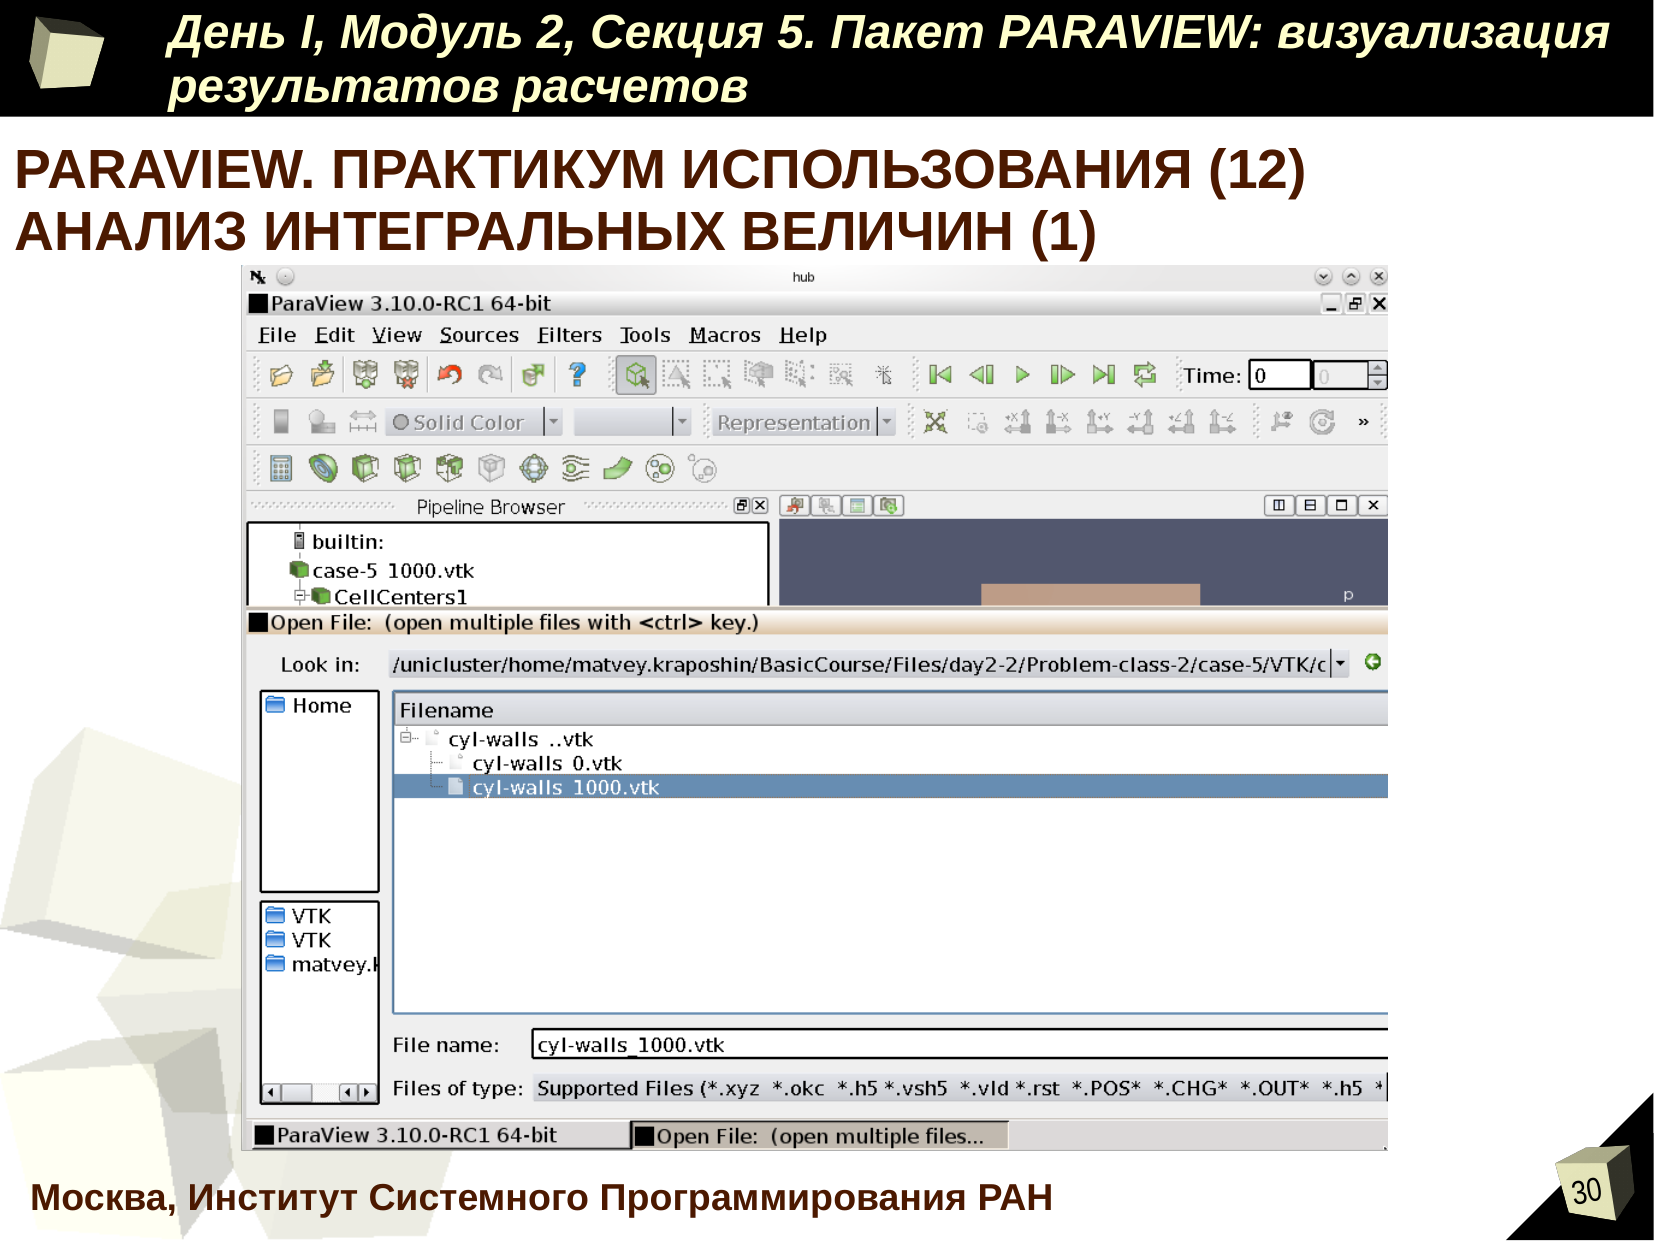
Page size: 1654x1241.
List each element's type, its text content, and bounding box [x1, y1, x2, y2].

picture [464, 1193, 472, 1198]
picture [0, 265, 1388, 1241]
text_box PARAVIEW. ПРАКТИКУМ ИСПОЛЬЗОВАНИЯ (12) АНАЛИЗ ИНТЕГРАЛЬНЫХ ВЕЛИЧИН (1) [0, 131, 1654, 270]
